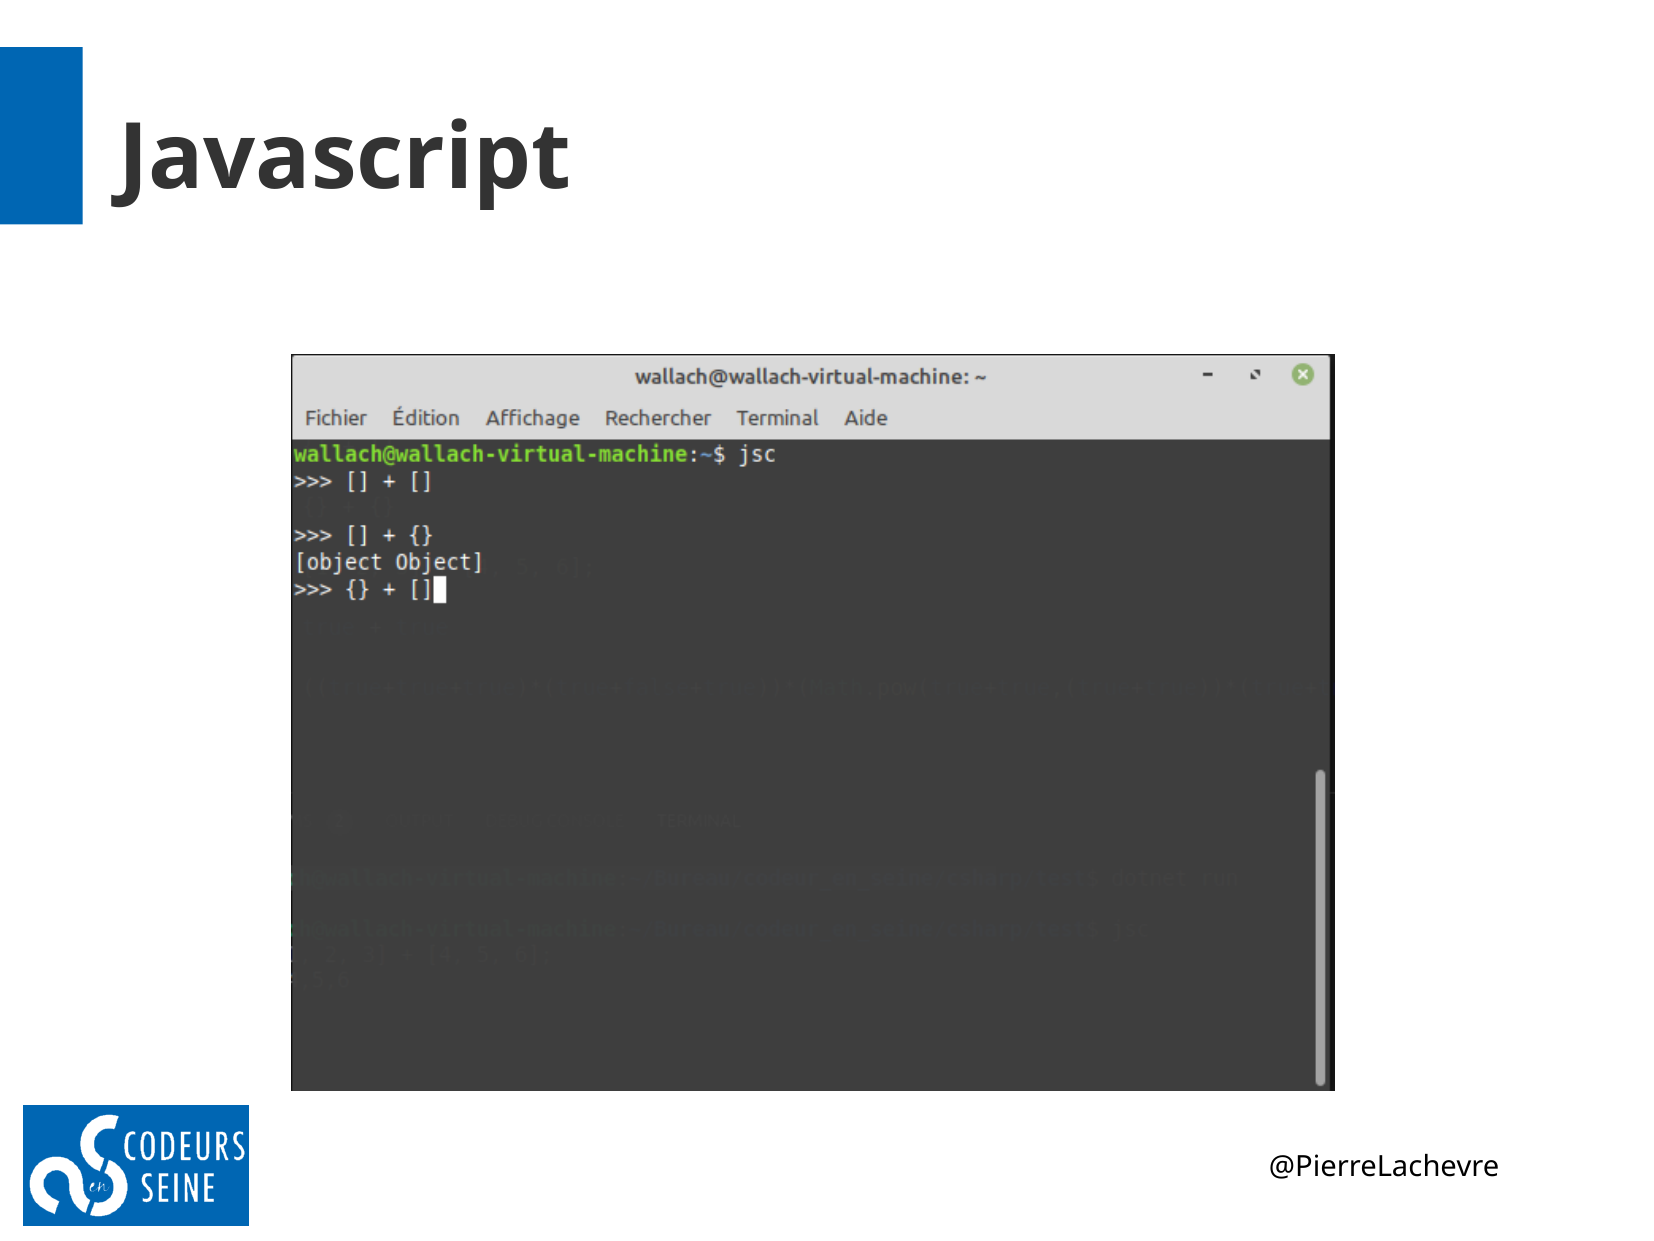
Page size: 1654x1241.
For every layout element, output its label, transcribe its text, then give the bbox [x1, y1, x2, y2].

picture [291, 354, 1335, 1091]
picture [23, 1105, 249, 1226]
title Javascript [118, 49, 1571, 257]
